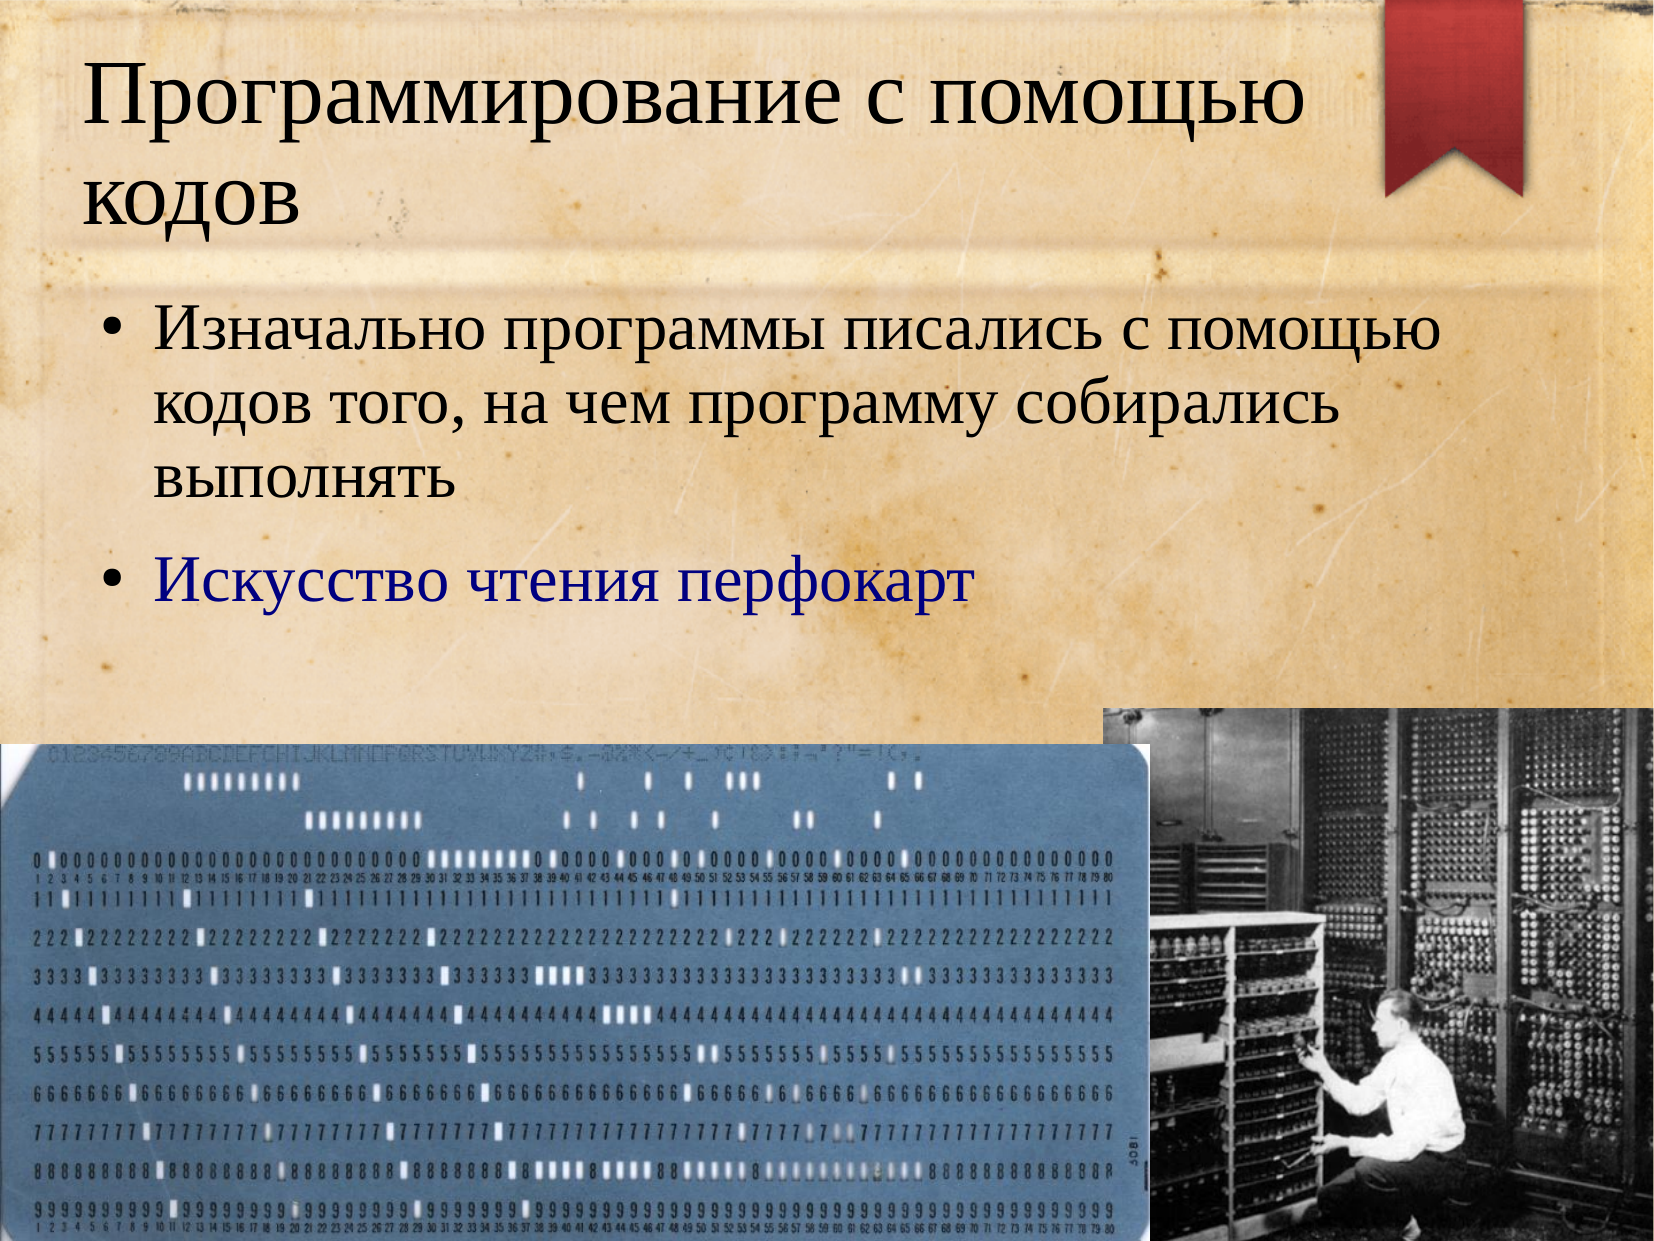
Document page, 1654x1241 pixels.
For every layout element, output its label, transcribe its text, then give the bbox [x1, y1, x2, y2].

list Изначально программы писались с помощью кодов того, на чем программу собирались выполнять Искусство чтения перфокарт [82, 290, 1538, 744]
title Программирование с помощью кодов [82, 41, 1347, 245]
picture [0, 0, 1654, 1241]
